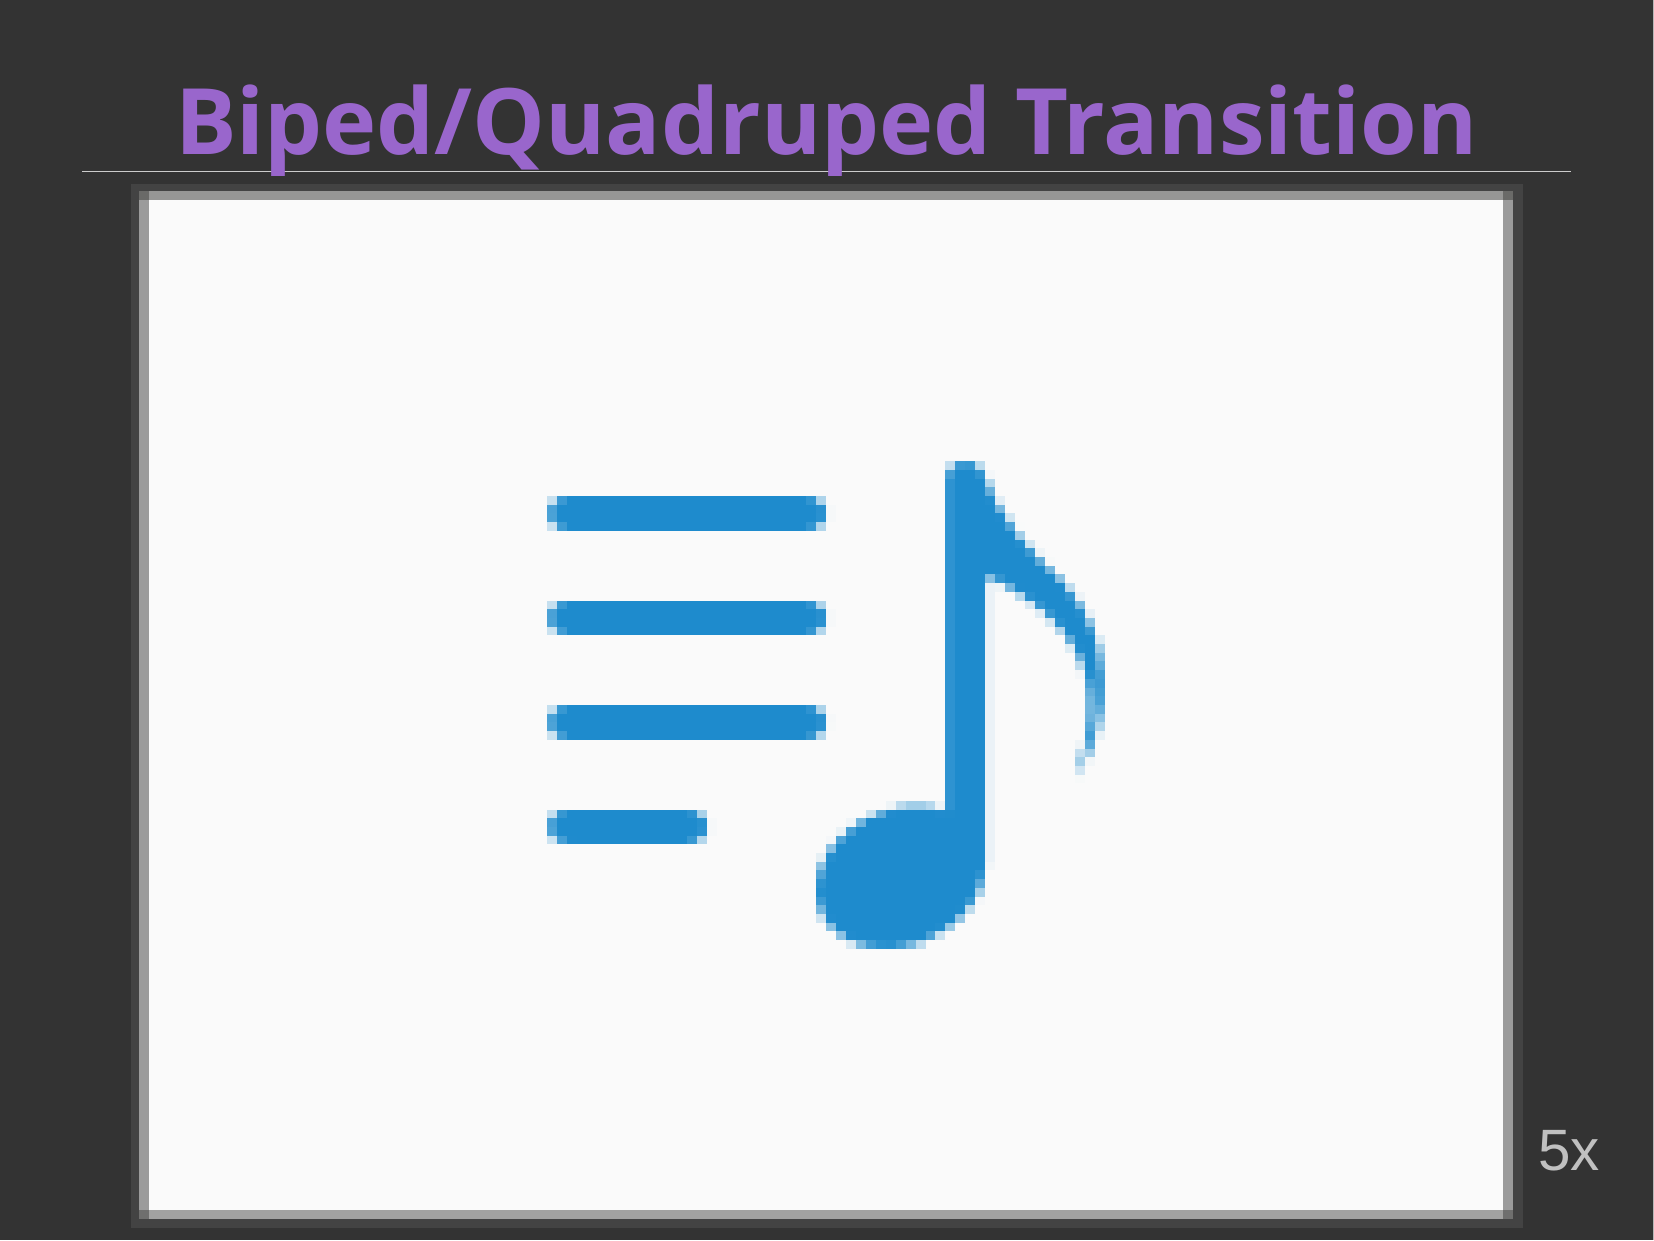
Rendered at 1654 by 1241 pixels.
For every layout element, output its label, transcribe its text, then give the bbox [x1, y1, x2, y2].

text_box 5x [1523, 1110, 1630, 1191]
title Biped/Quadruped Transition [82, 49, 1571, 189]
text_box [129, 183, 1524, 1229]
